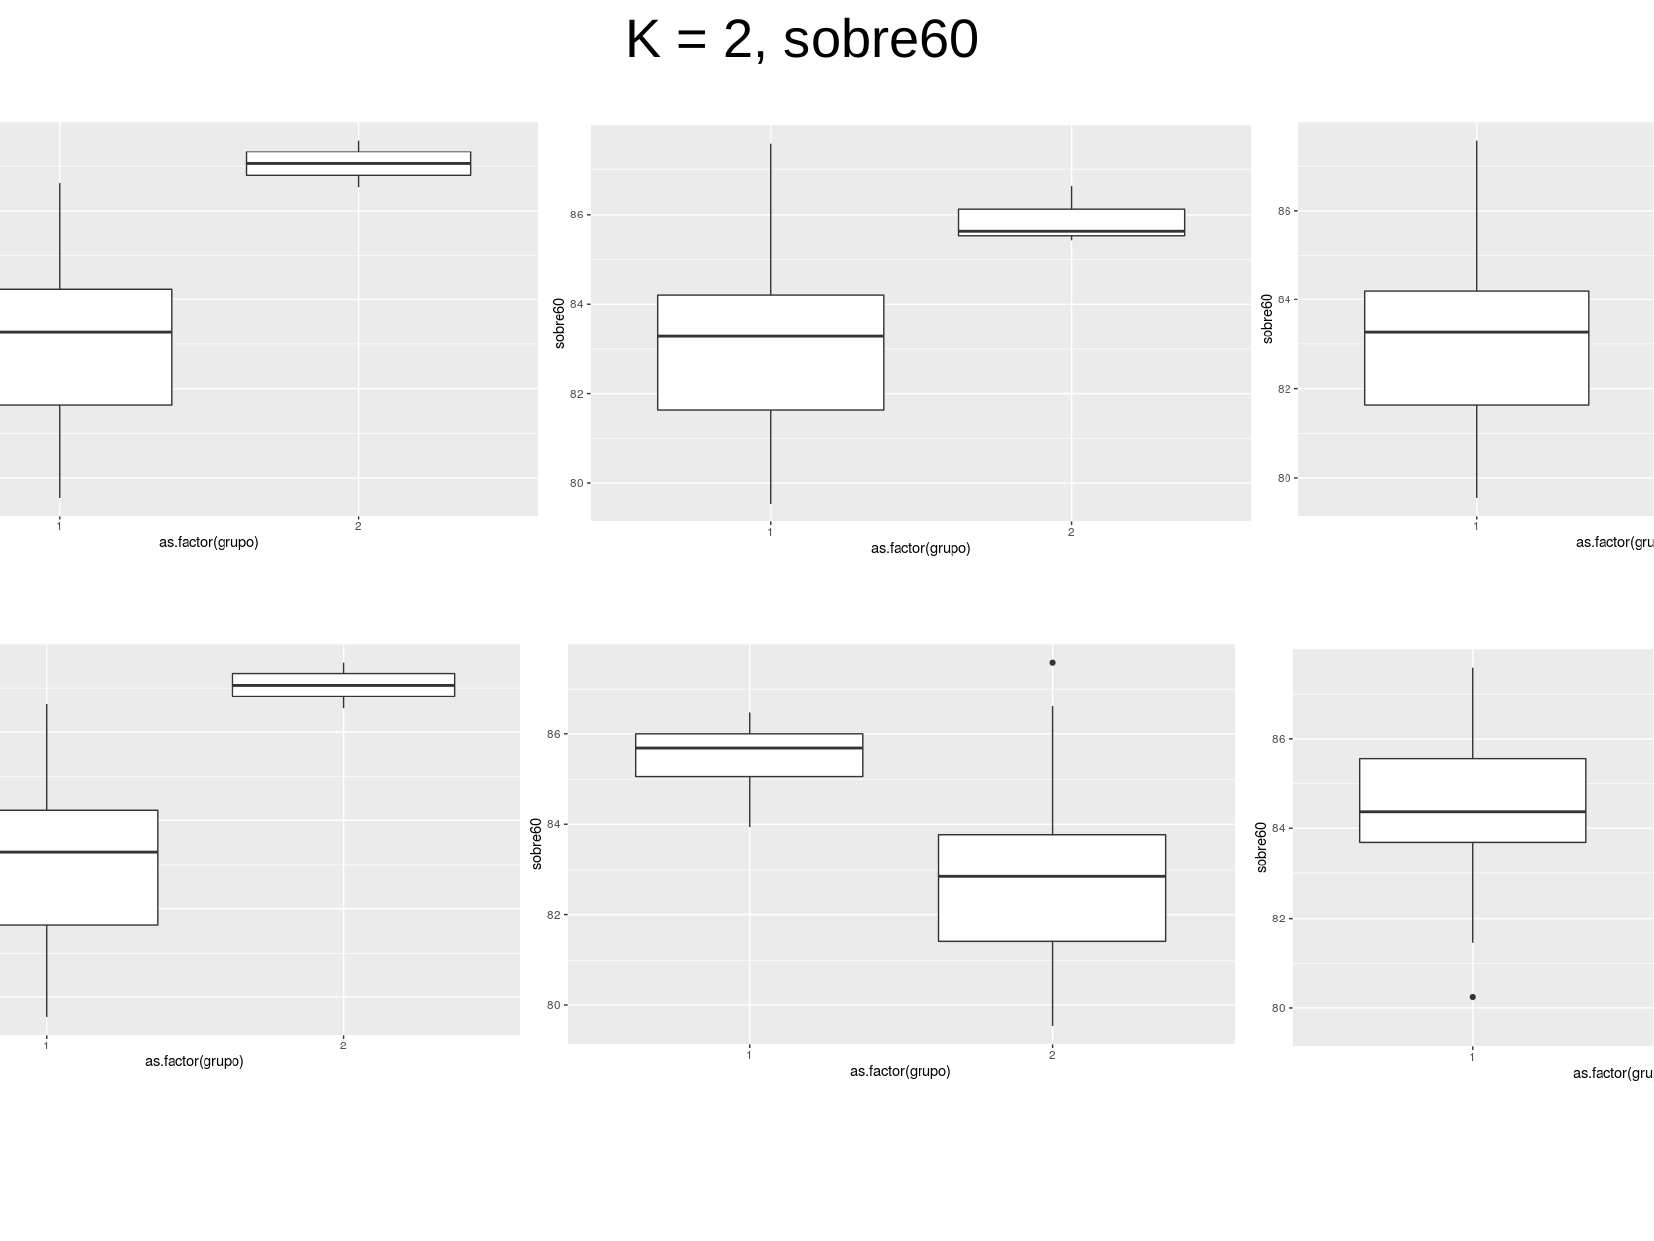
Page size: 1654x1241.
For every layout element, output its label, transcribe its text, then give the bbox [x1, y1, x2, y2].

picture [0, 115, 1654, 562]
picture [0, 637, 1241, 1085]
title K = 2, sobre60 [59, 0, 1548, 118]
picture [1245, 642, 1654, 1087]
